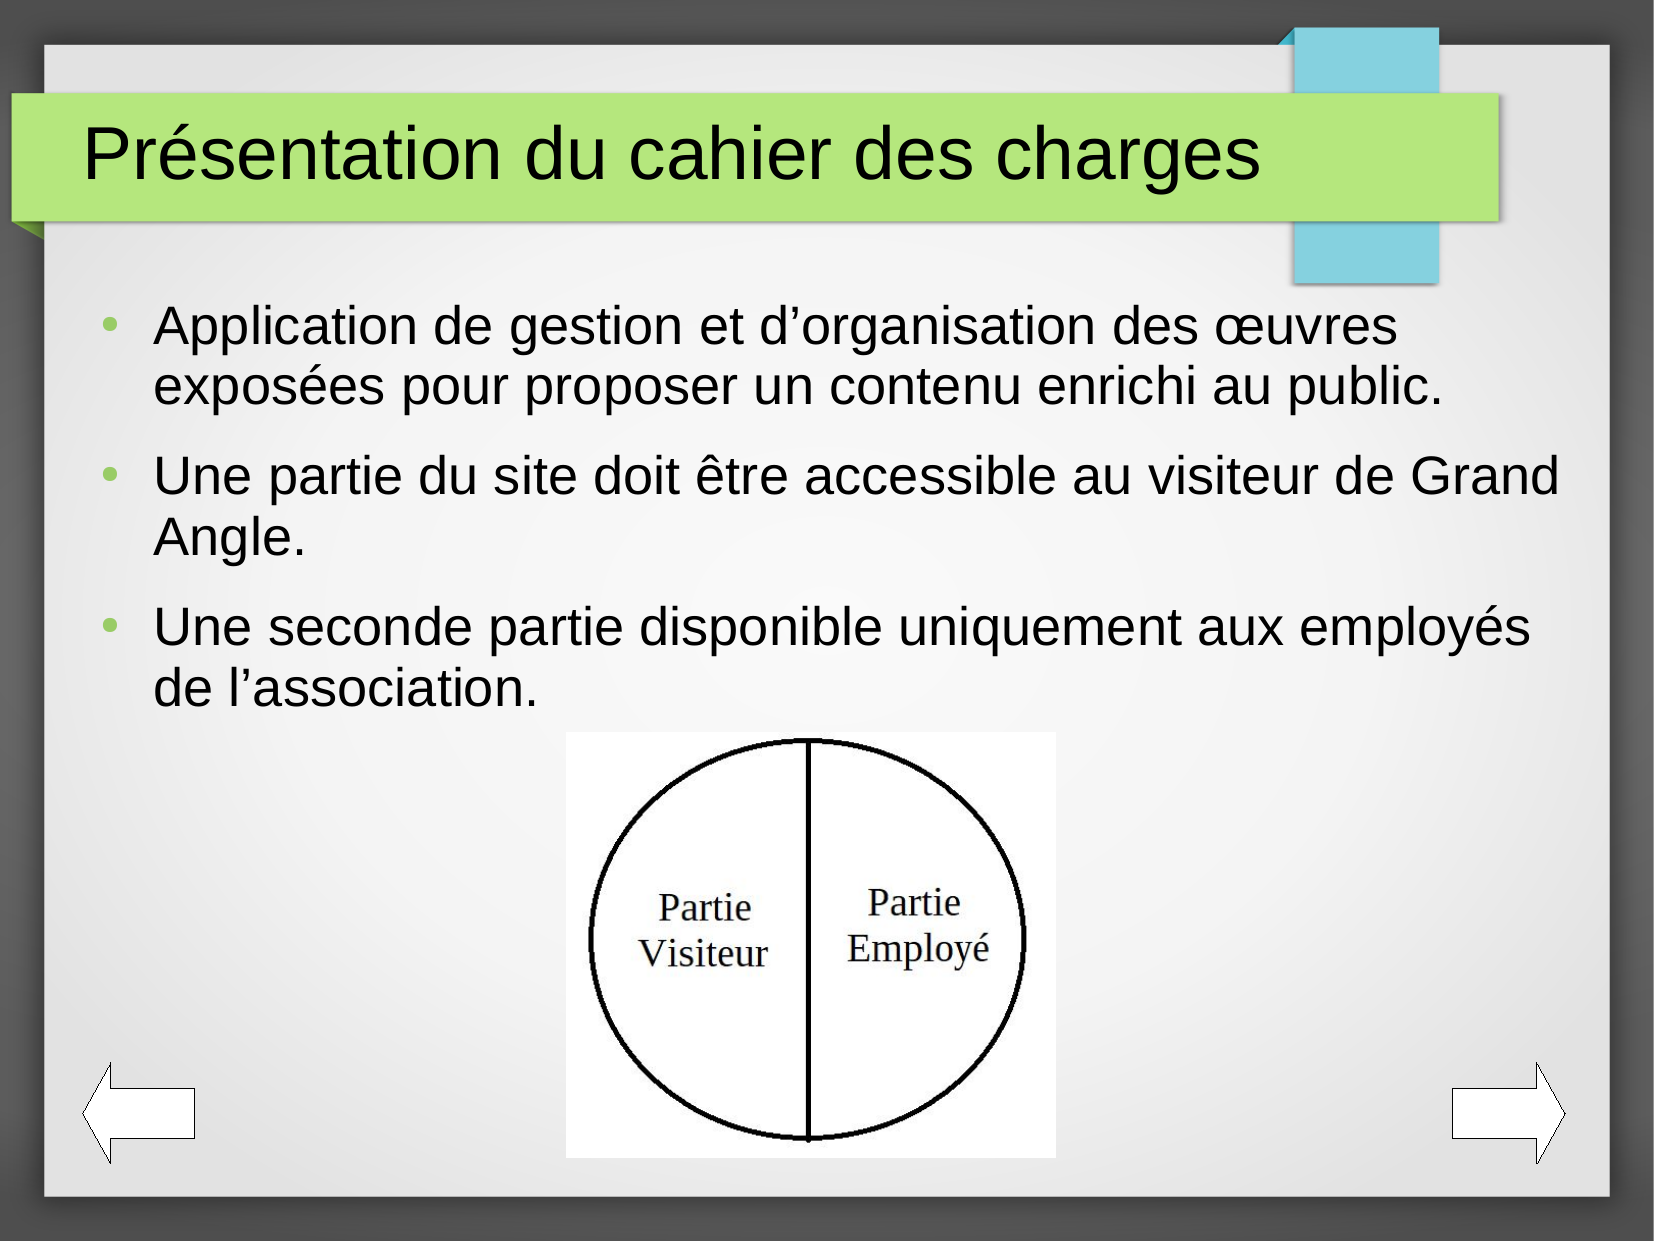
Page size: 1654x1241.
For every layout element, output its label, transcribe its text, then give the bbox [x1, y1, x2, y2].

picture [0, 0, 1654, 1241]
text_box [1452, 1062, 1566, 1164]
list Application de gestion et d’organisation des œuvres exposées pour proposer un contenu enrichi au public. Une partie du site doit être accessible au visiteur de Grand Angle. Une seconde partie disponible uniquement aux employés de l’association. [82, 295, 1571, 993]
text_box [82, 1062, 195, 1164]
title Présentation du cahier des charges [82, 94, 1264, 213]
